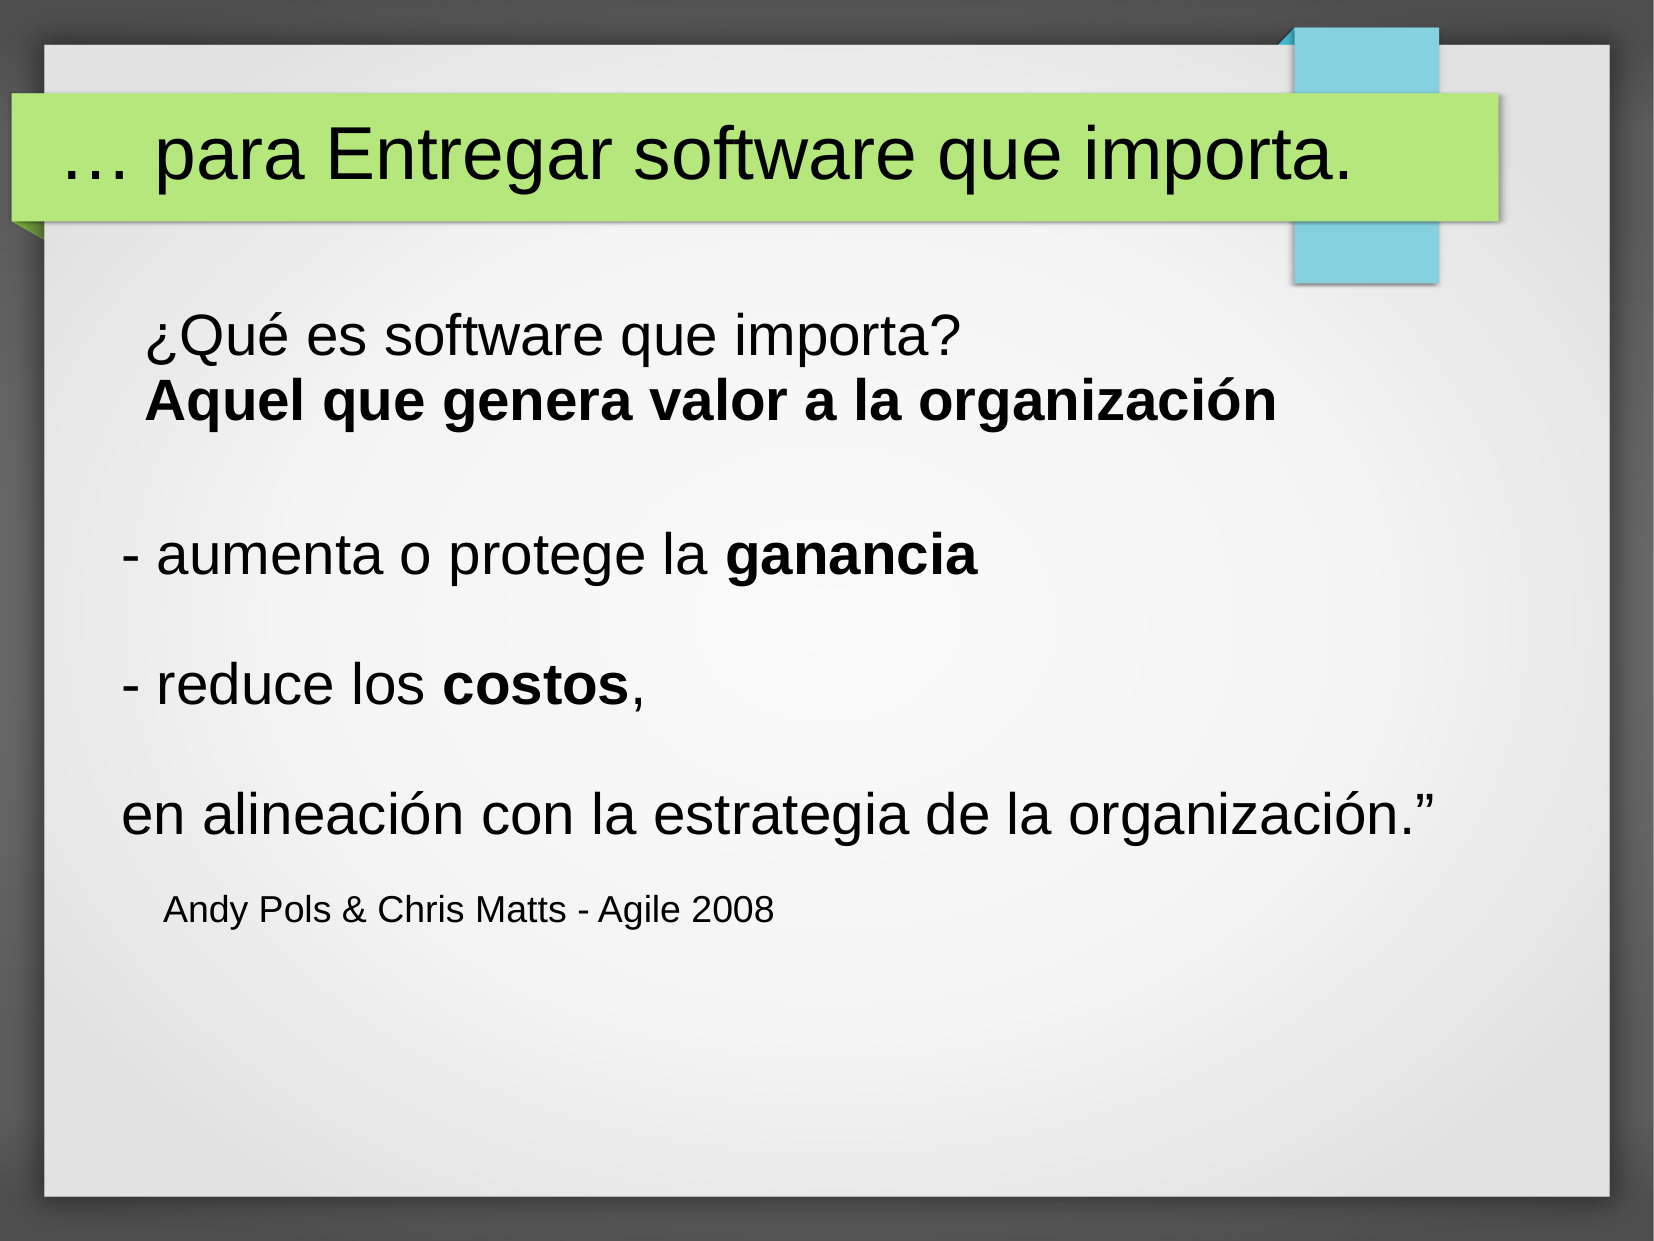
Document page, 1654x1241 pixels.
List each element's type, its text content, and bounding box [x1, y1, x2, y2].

text_box - aumenta o protege la ganancia - reduce los costos, en alineación con la estrategia de la organización.” Andy Pols & Chris Matts - Agile 2008 [106, 472, 1477, 982]
title … para Entregar software que importa. [59, 69, 1512, 238]
text_box ¿Qué es software que importa? Aquel que genera valor a la organización [129, 295, 1359, 441]
picture [0, 0, 1654, 1241]
